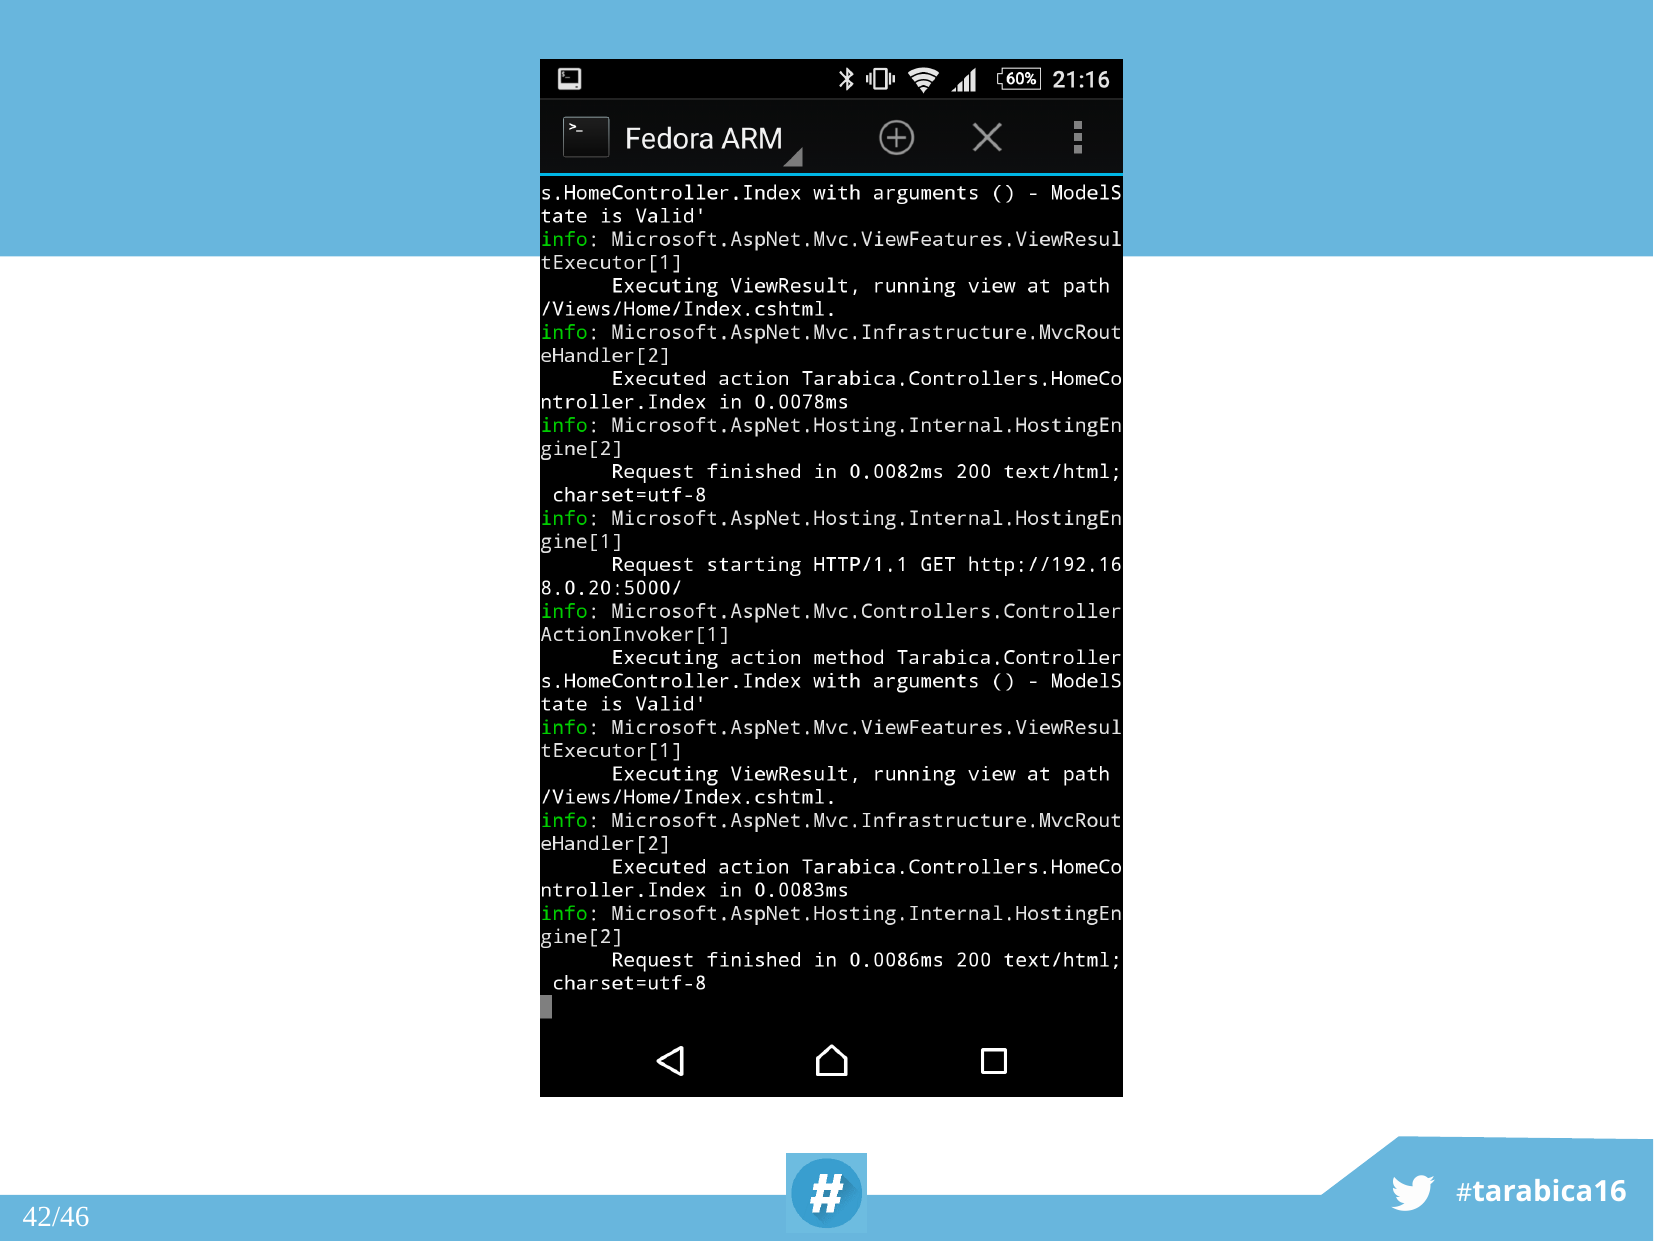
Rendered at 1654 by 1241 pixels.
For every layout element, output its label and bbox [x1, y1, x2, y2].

picture [540, 177, 1123, 1097]
picture [786, 1153, 867, 1233]
picture [1378, 1158, 1448, 1228]
picture [540, 59, 1123, 172]
